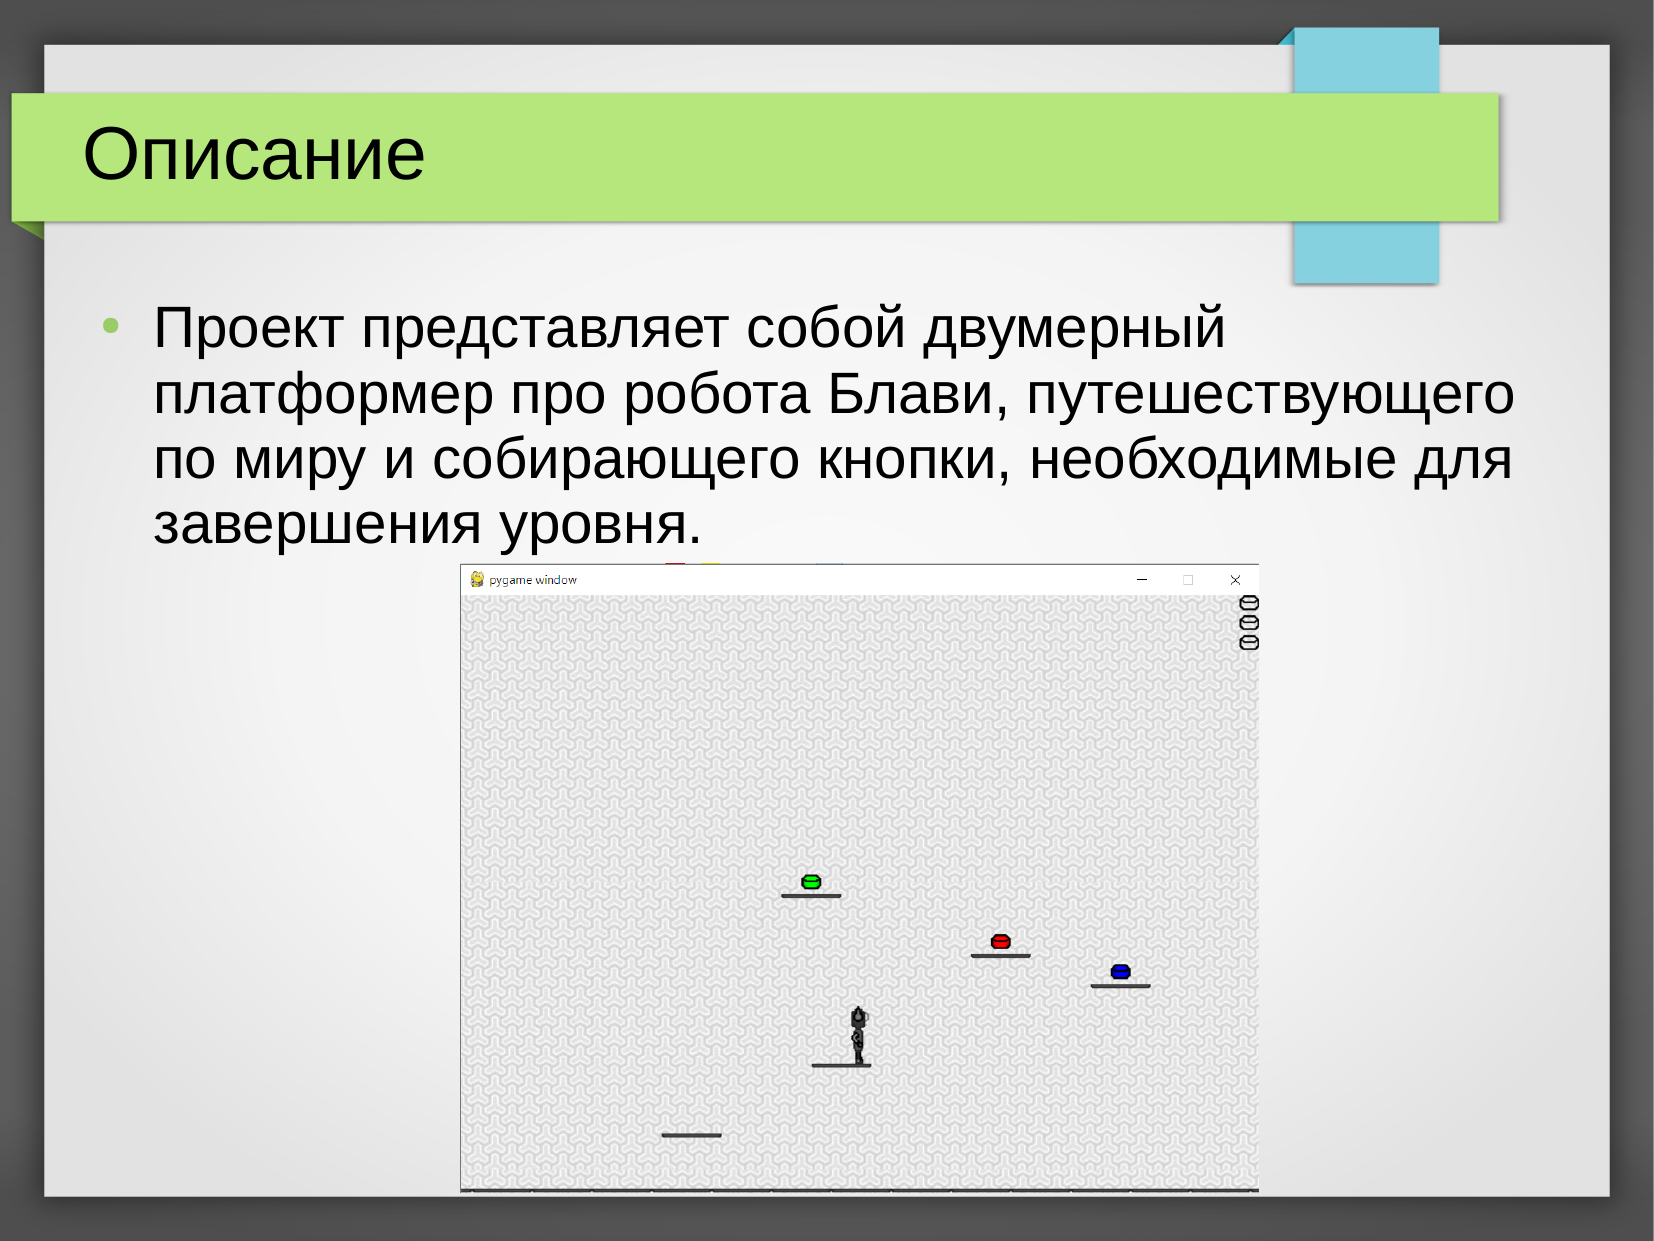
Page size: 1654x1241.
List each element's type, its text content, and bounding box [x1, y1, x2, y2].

picture [0, 0, 1654, 1241]
list Проект представляет собой двумерный платформер про робота Блави, путешествующего по миру и собирающего кнопки, необходимые для завершения уровня. [82, 295, 1571, 1015]
title Описание [82, 94, 1264, 213]
